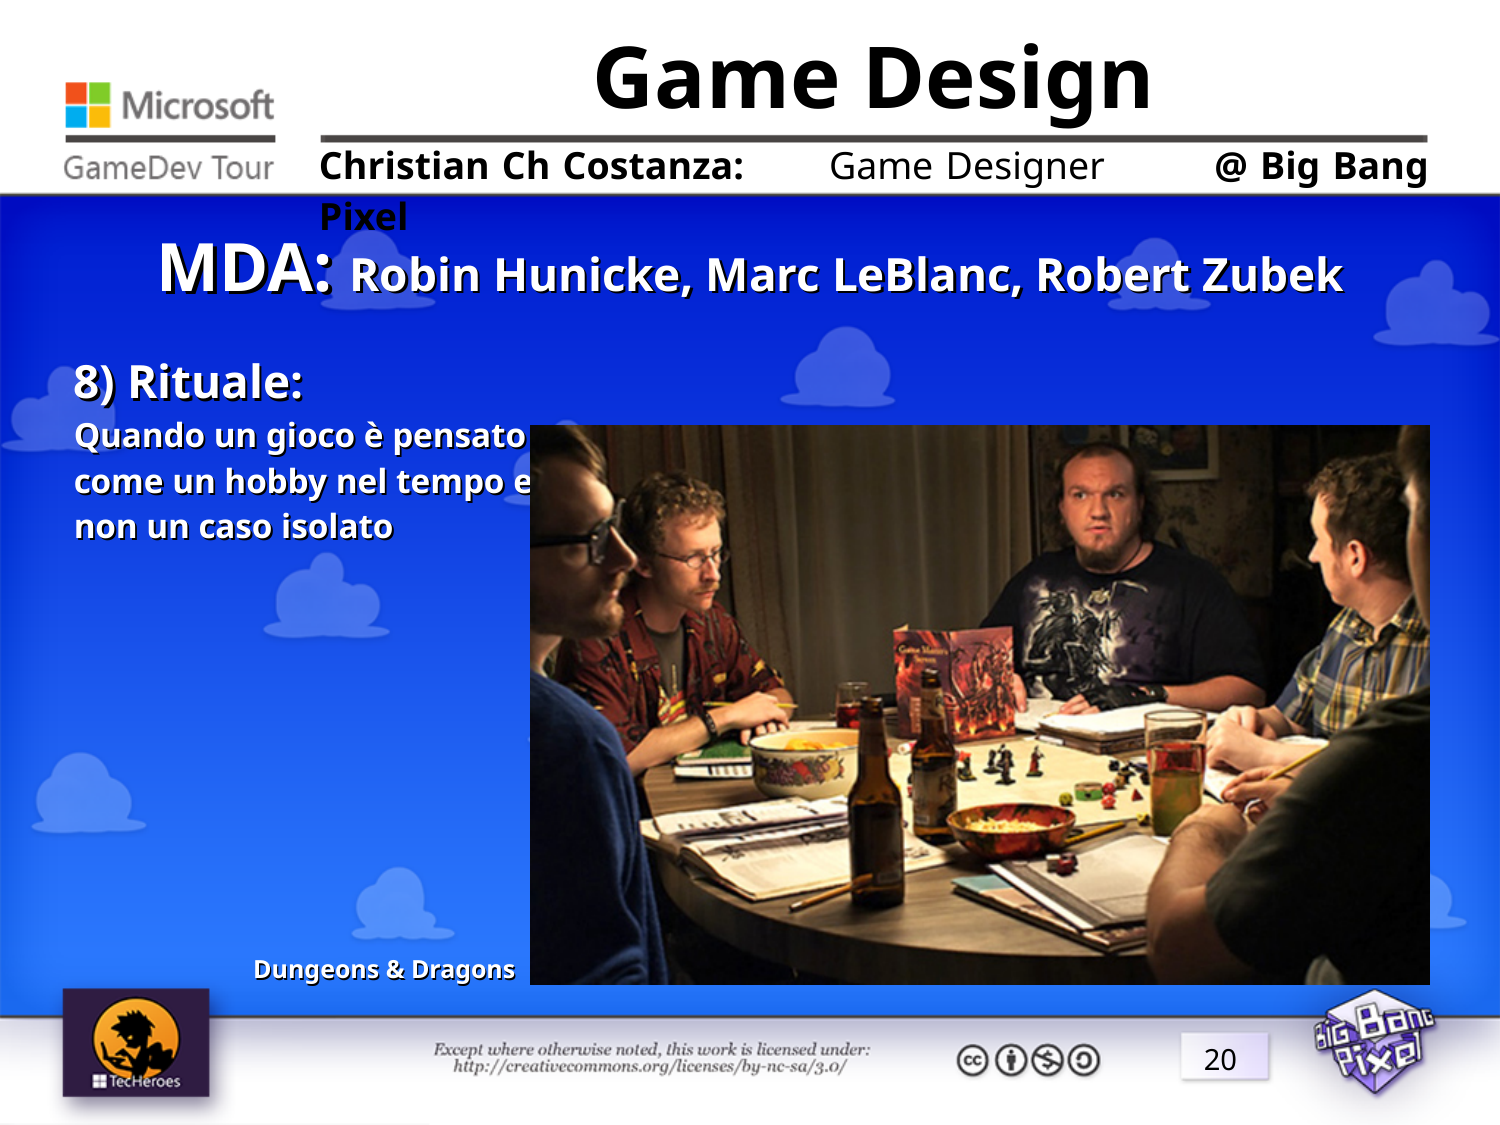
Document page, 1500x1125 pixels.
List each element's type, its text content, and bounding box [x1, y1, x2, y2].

text_box Dungeons & Dragons [64, 944, 531, 999]
text_box Christian Ch Costanza: Game Designer @ Big Bang Pixel [318, 124, 1430, 212]
text_box 8) Rituale: Quando un gioco è pensato come un hobby nel tempo e non un caso isolato [59, 342, 579, 985]
picture [0, 0, 1500, 1125]
text_box <numero> [1110, 1033, 1252, 1117]
text_box Game Design [319, 9, 1430, 142]
text_box MDA: Robin Hunicke, Marc LeBlanc, Robert Zubek [35, 212, 1465, 985]
